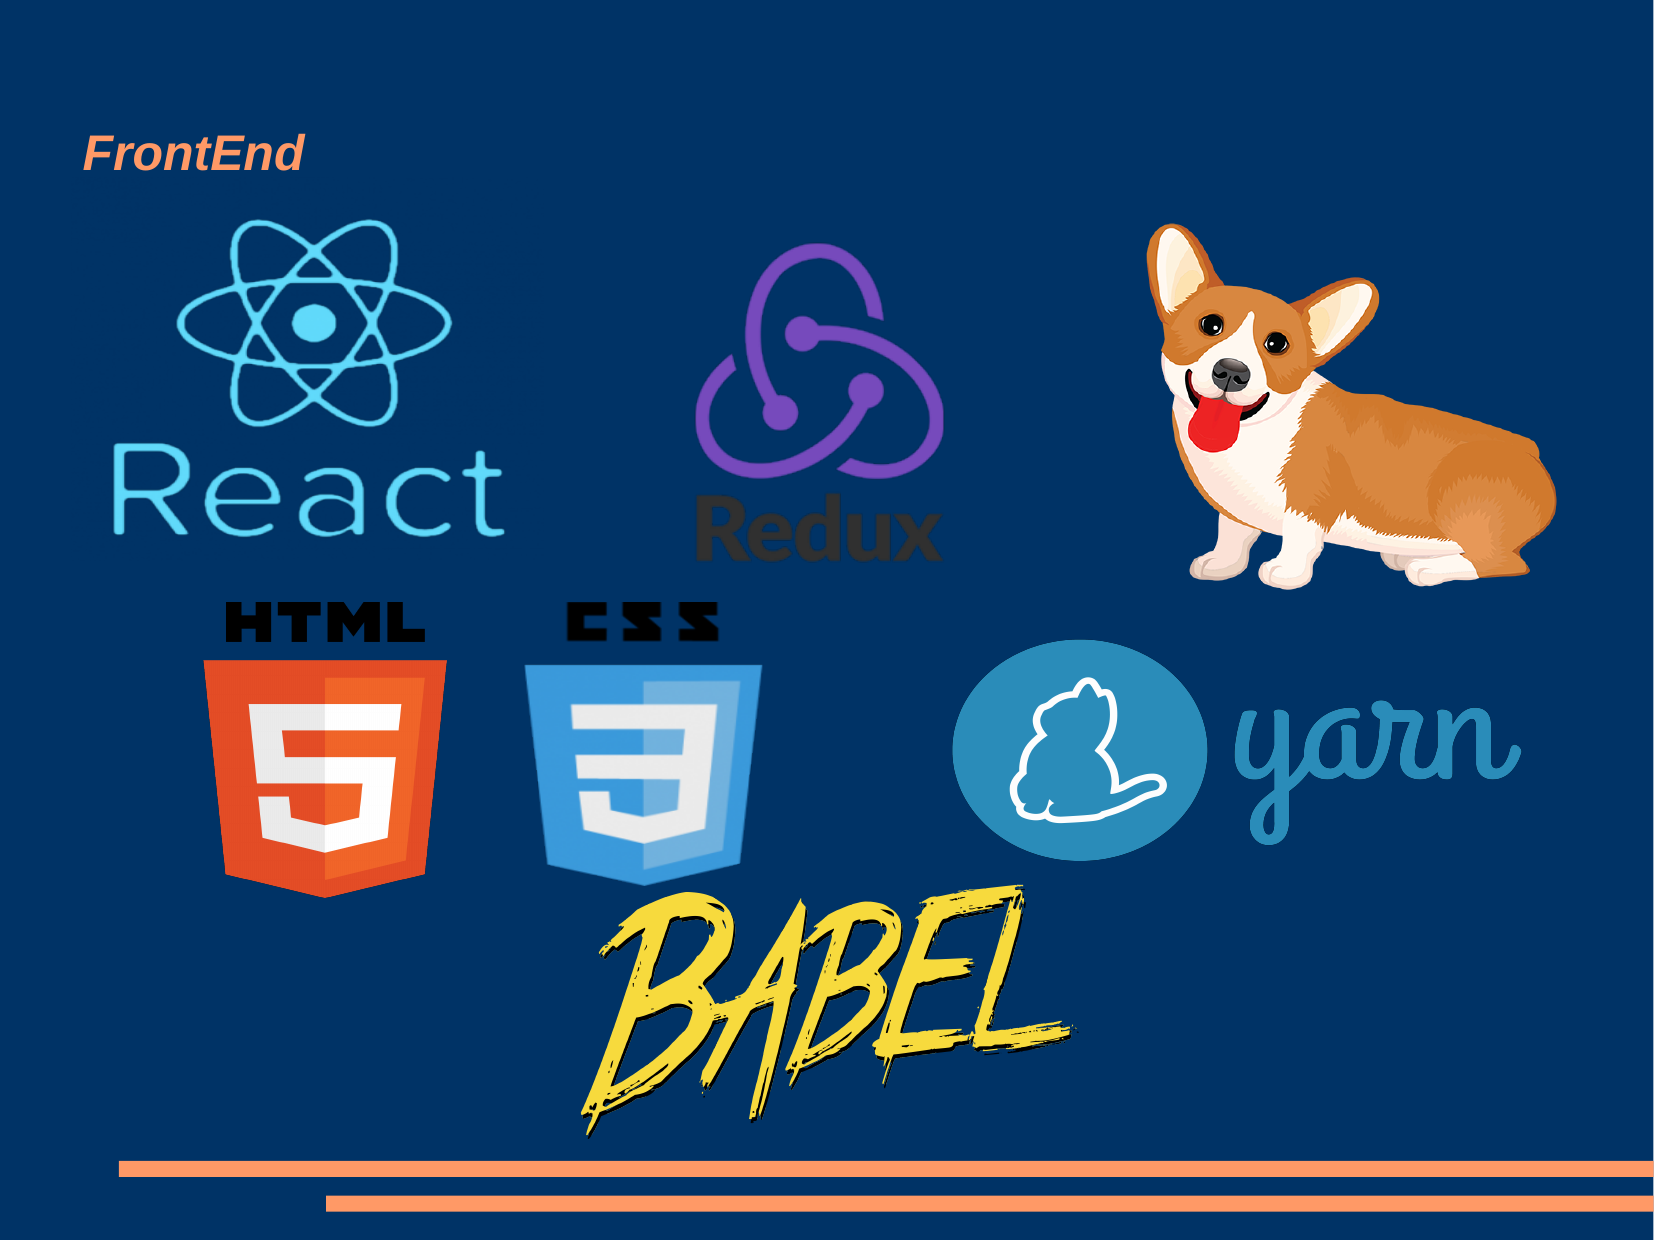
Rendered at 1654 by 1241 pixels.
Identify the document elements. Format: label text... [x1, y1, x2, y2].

picture [153, 602, 1550, 1193]
picture [71, 177, 544, 561]
picture [575, 212, 1063, 594]
title FrontEnd [82, 49, 1571, 257]
picture [1145, 218, 1560, 591]
